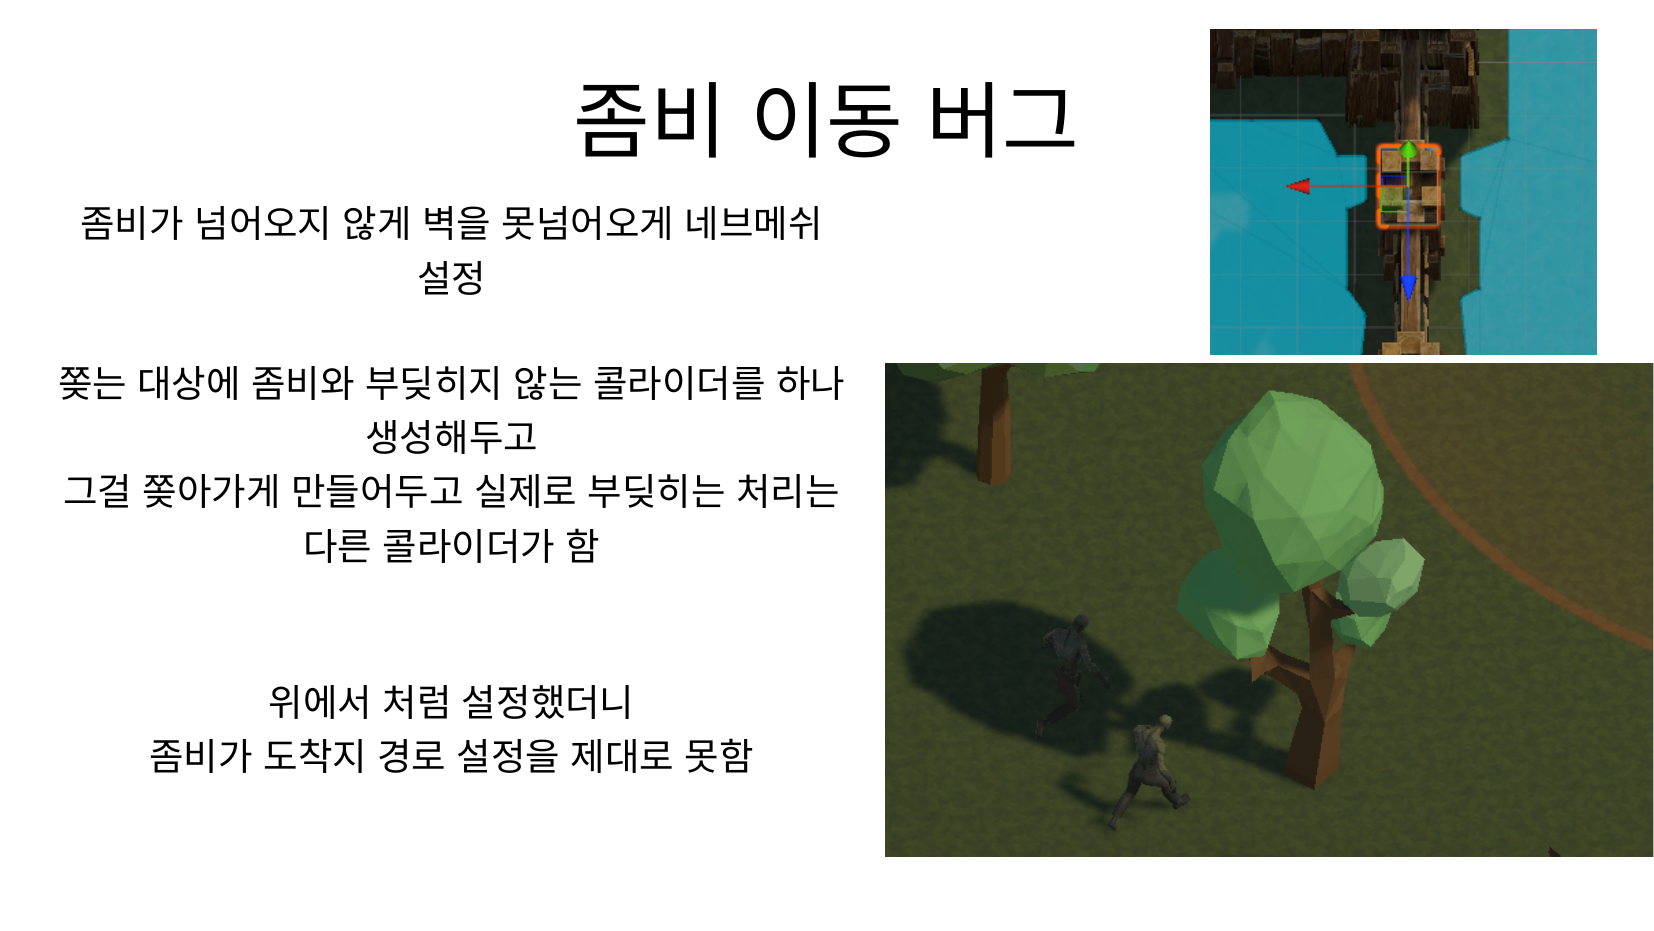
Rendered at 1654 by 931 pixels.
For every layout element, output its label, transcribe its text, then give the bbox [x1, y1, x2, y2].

picture [1210, 29, 1597, 355]
picture [885, 363, 1654, 857]
title 좀비 이동 버그 [82, 37, 1210, 193]
subtitle 좀비가 넘어오지 않게 벽을 못넘어오게 네브메쉬 설정 쫒는 대상에 좀비와 부딪히지 않는 콜라이더를 하나 생성해두고 그걸 쫒아가게 만들어두고 실제로 부딪히는 처리는 다른 콜라이더가 함 위에서 처럼 설정했더니 좀비가 도착지 경로 설정을 제대로 못함 [47, 215, 857, 863]
